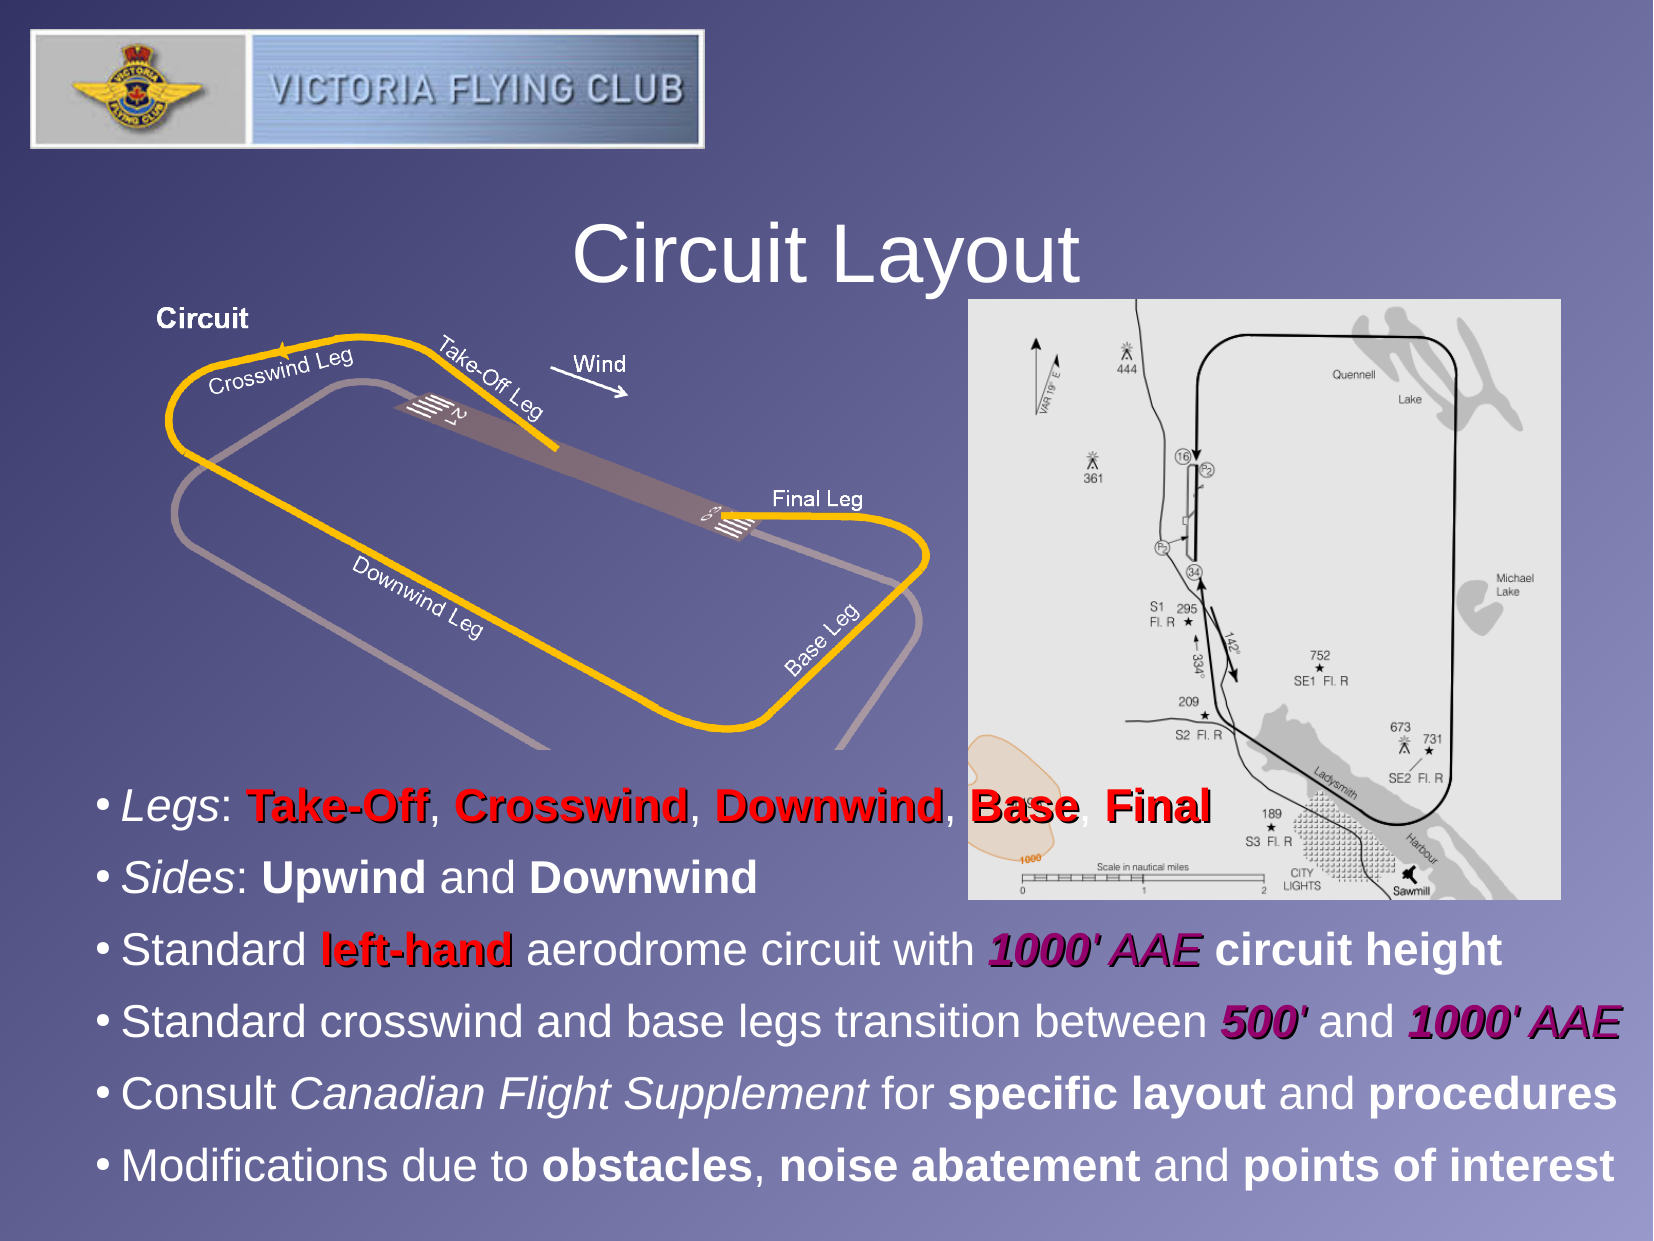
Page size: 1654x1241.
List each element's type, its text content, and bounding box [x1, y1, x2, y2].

picture [30, 29, 705, 149]
title Circuit Layout [82, 150, 1571, 358]
list Legs: Take-Off, Crosswind, Downwind, Base, Final Sides: Upwind and Downwind Standard left-hand aerodrome circuit with 1000' AAE circuit height Standard crosswind and base legs transition between 500' and 1000' AAE Consult Canadian Flight Supplement for specific layout and procedures Modifications due to obstacles, noise abatement and points of interest [82, 780, 1636, 1201]
picture [150, 299, 939, 751]
picture [968, 358, 1561, 780]
